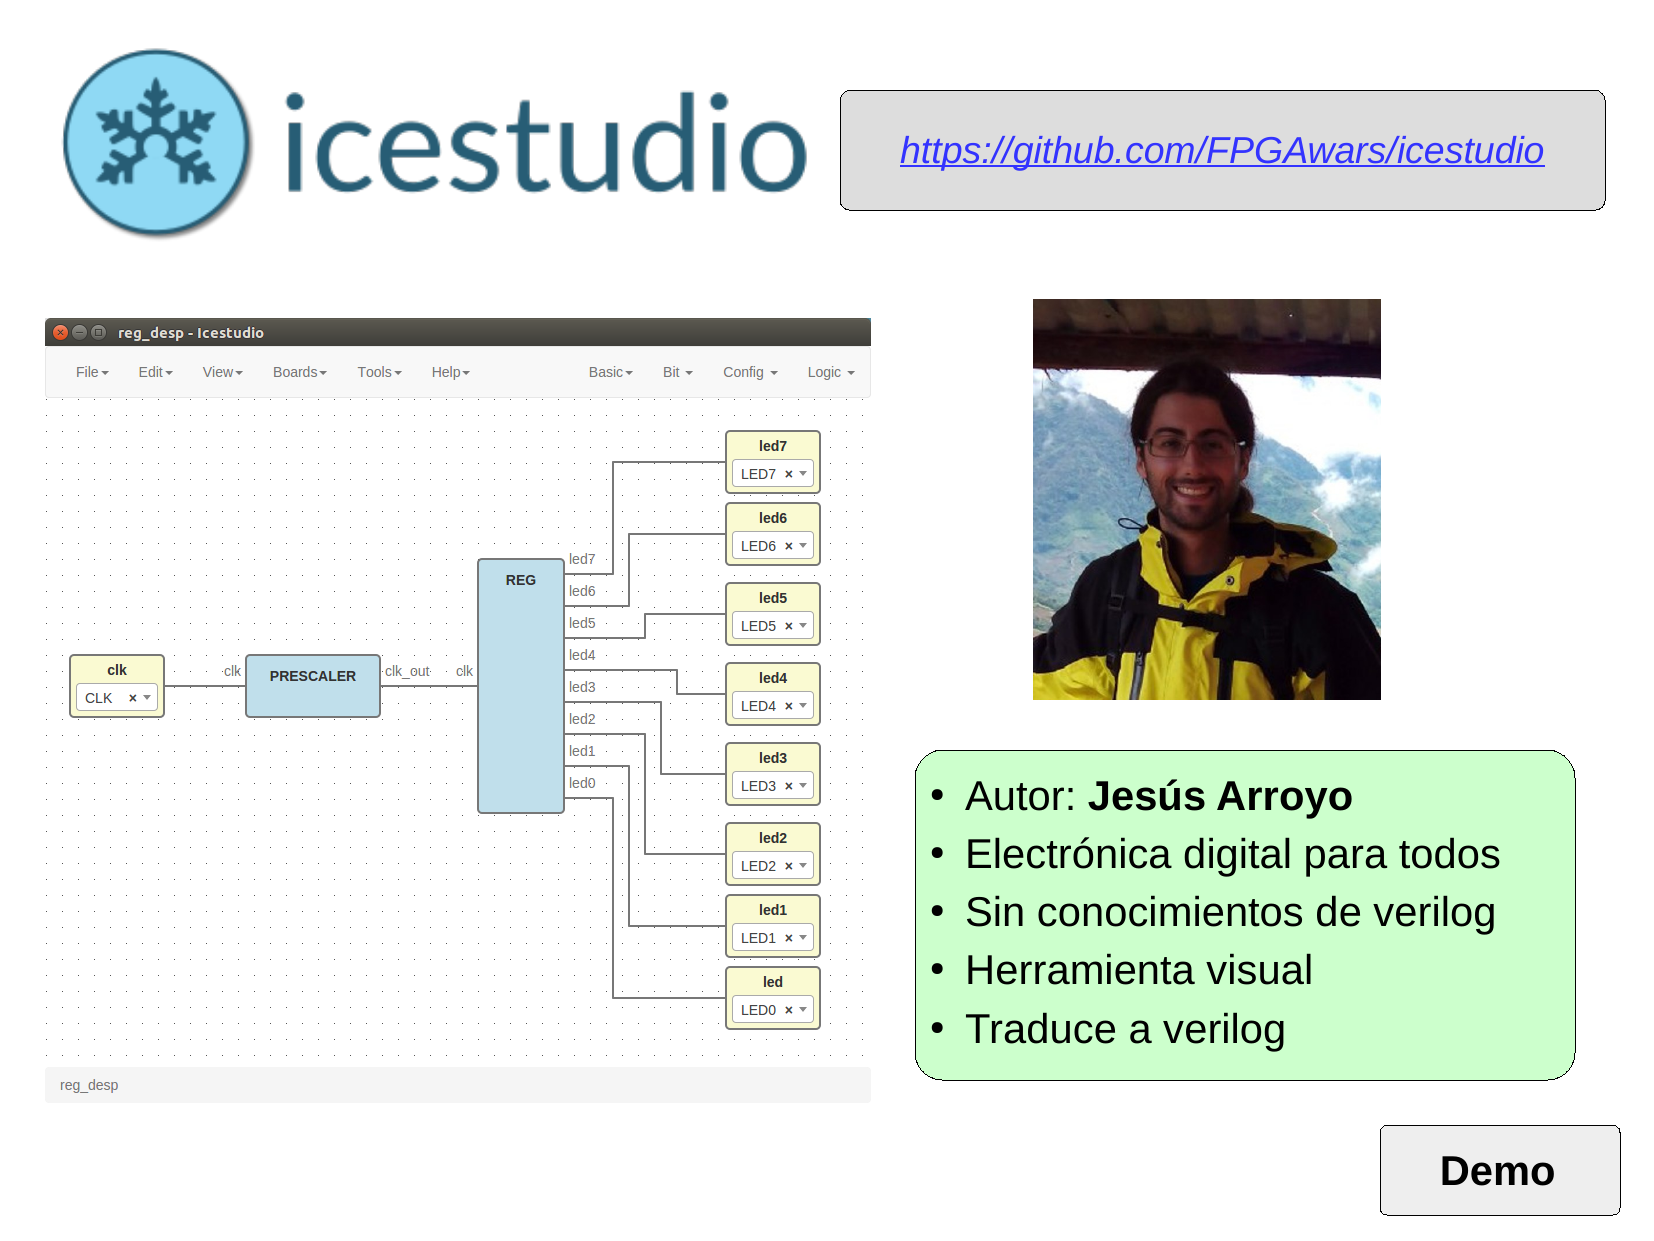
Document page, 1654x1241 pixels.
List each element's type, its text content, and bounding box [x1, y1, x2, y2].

picture [45, 318, 871, 1104]
picture [43, 30, 826, 256]
text_box https://github.com/FPGAwars/icestudio [840, 90, 1606, 211]
text_box Autor: Jesús Arroyo Electrónica digital para todos Sin conocimientos de verilog Herramienta visual Traduce a verilog [915, 765, 1576, 1090]
text_box [1380, 1125, 1621, 1216]
text_box [918, 750, 1572, 765]
picture [1033, 299, 1381, 700]
text_box Demo [1425, 1140, 1576, 1216]
